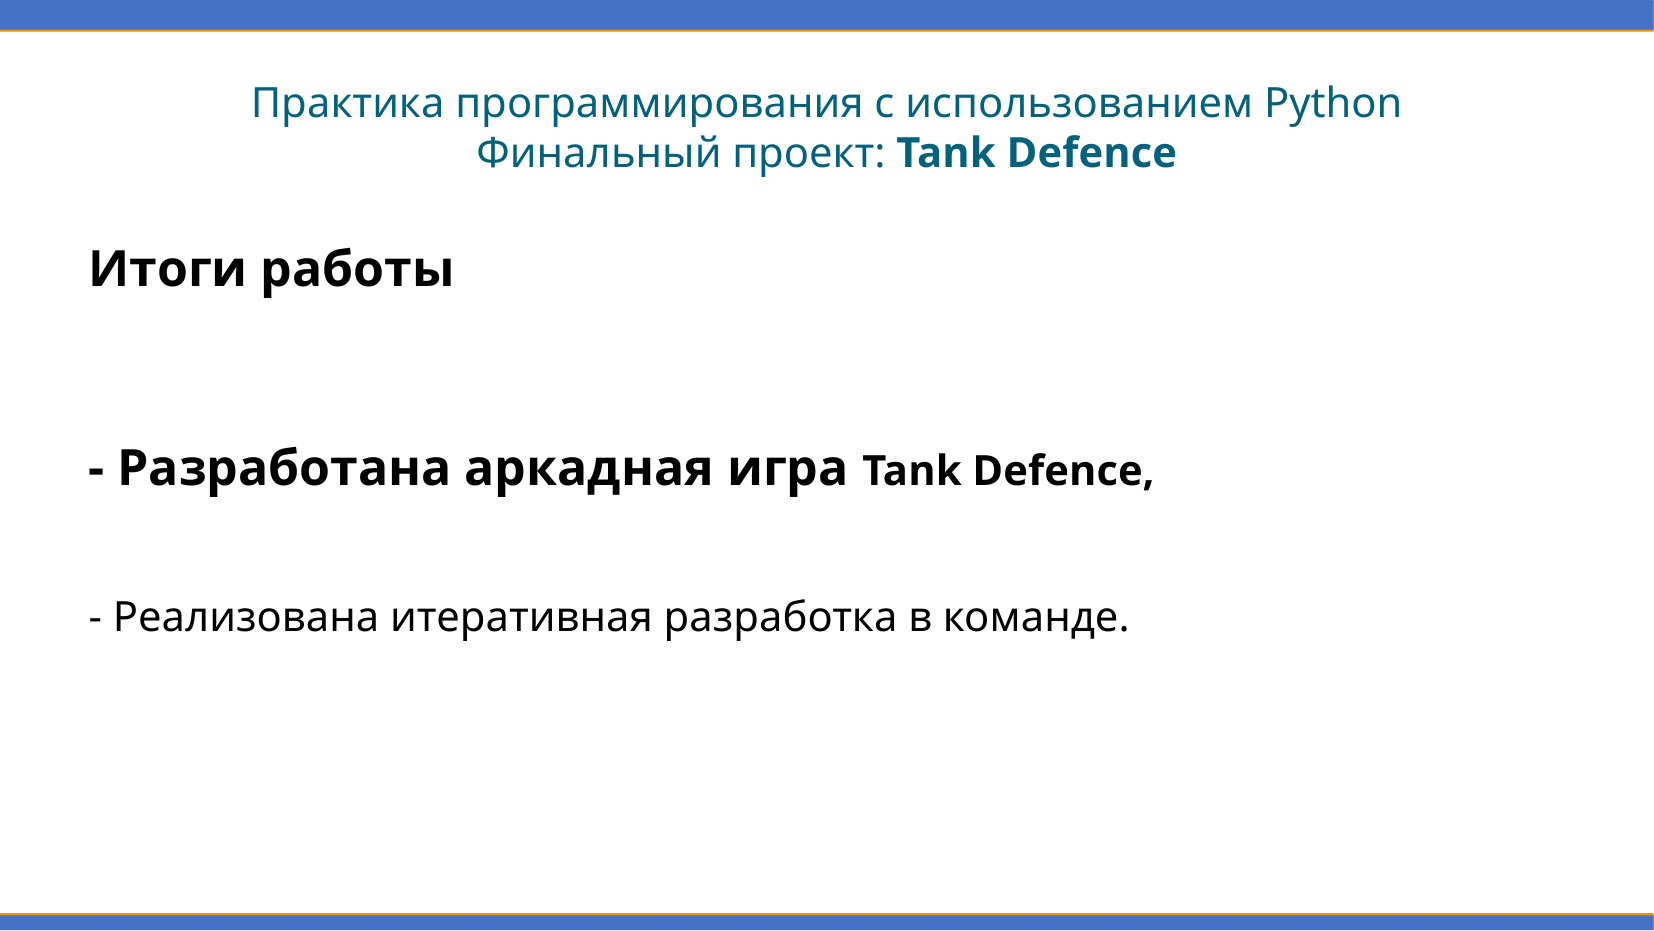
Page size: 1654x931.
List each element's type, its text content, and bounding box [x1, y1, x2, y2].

list Итоги работы - Разработана аркадная игра Tank Defence, - Реализована итеративная разработка в команде. [88, 236, 1565, 901]
title Практика программирования с использованием Python Финальный проект: Tank Defence [88, 44, 1565, 207]
